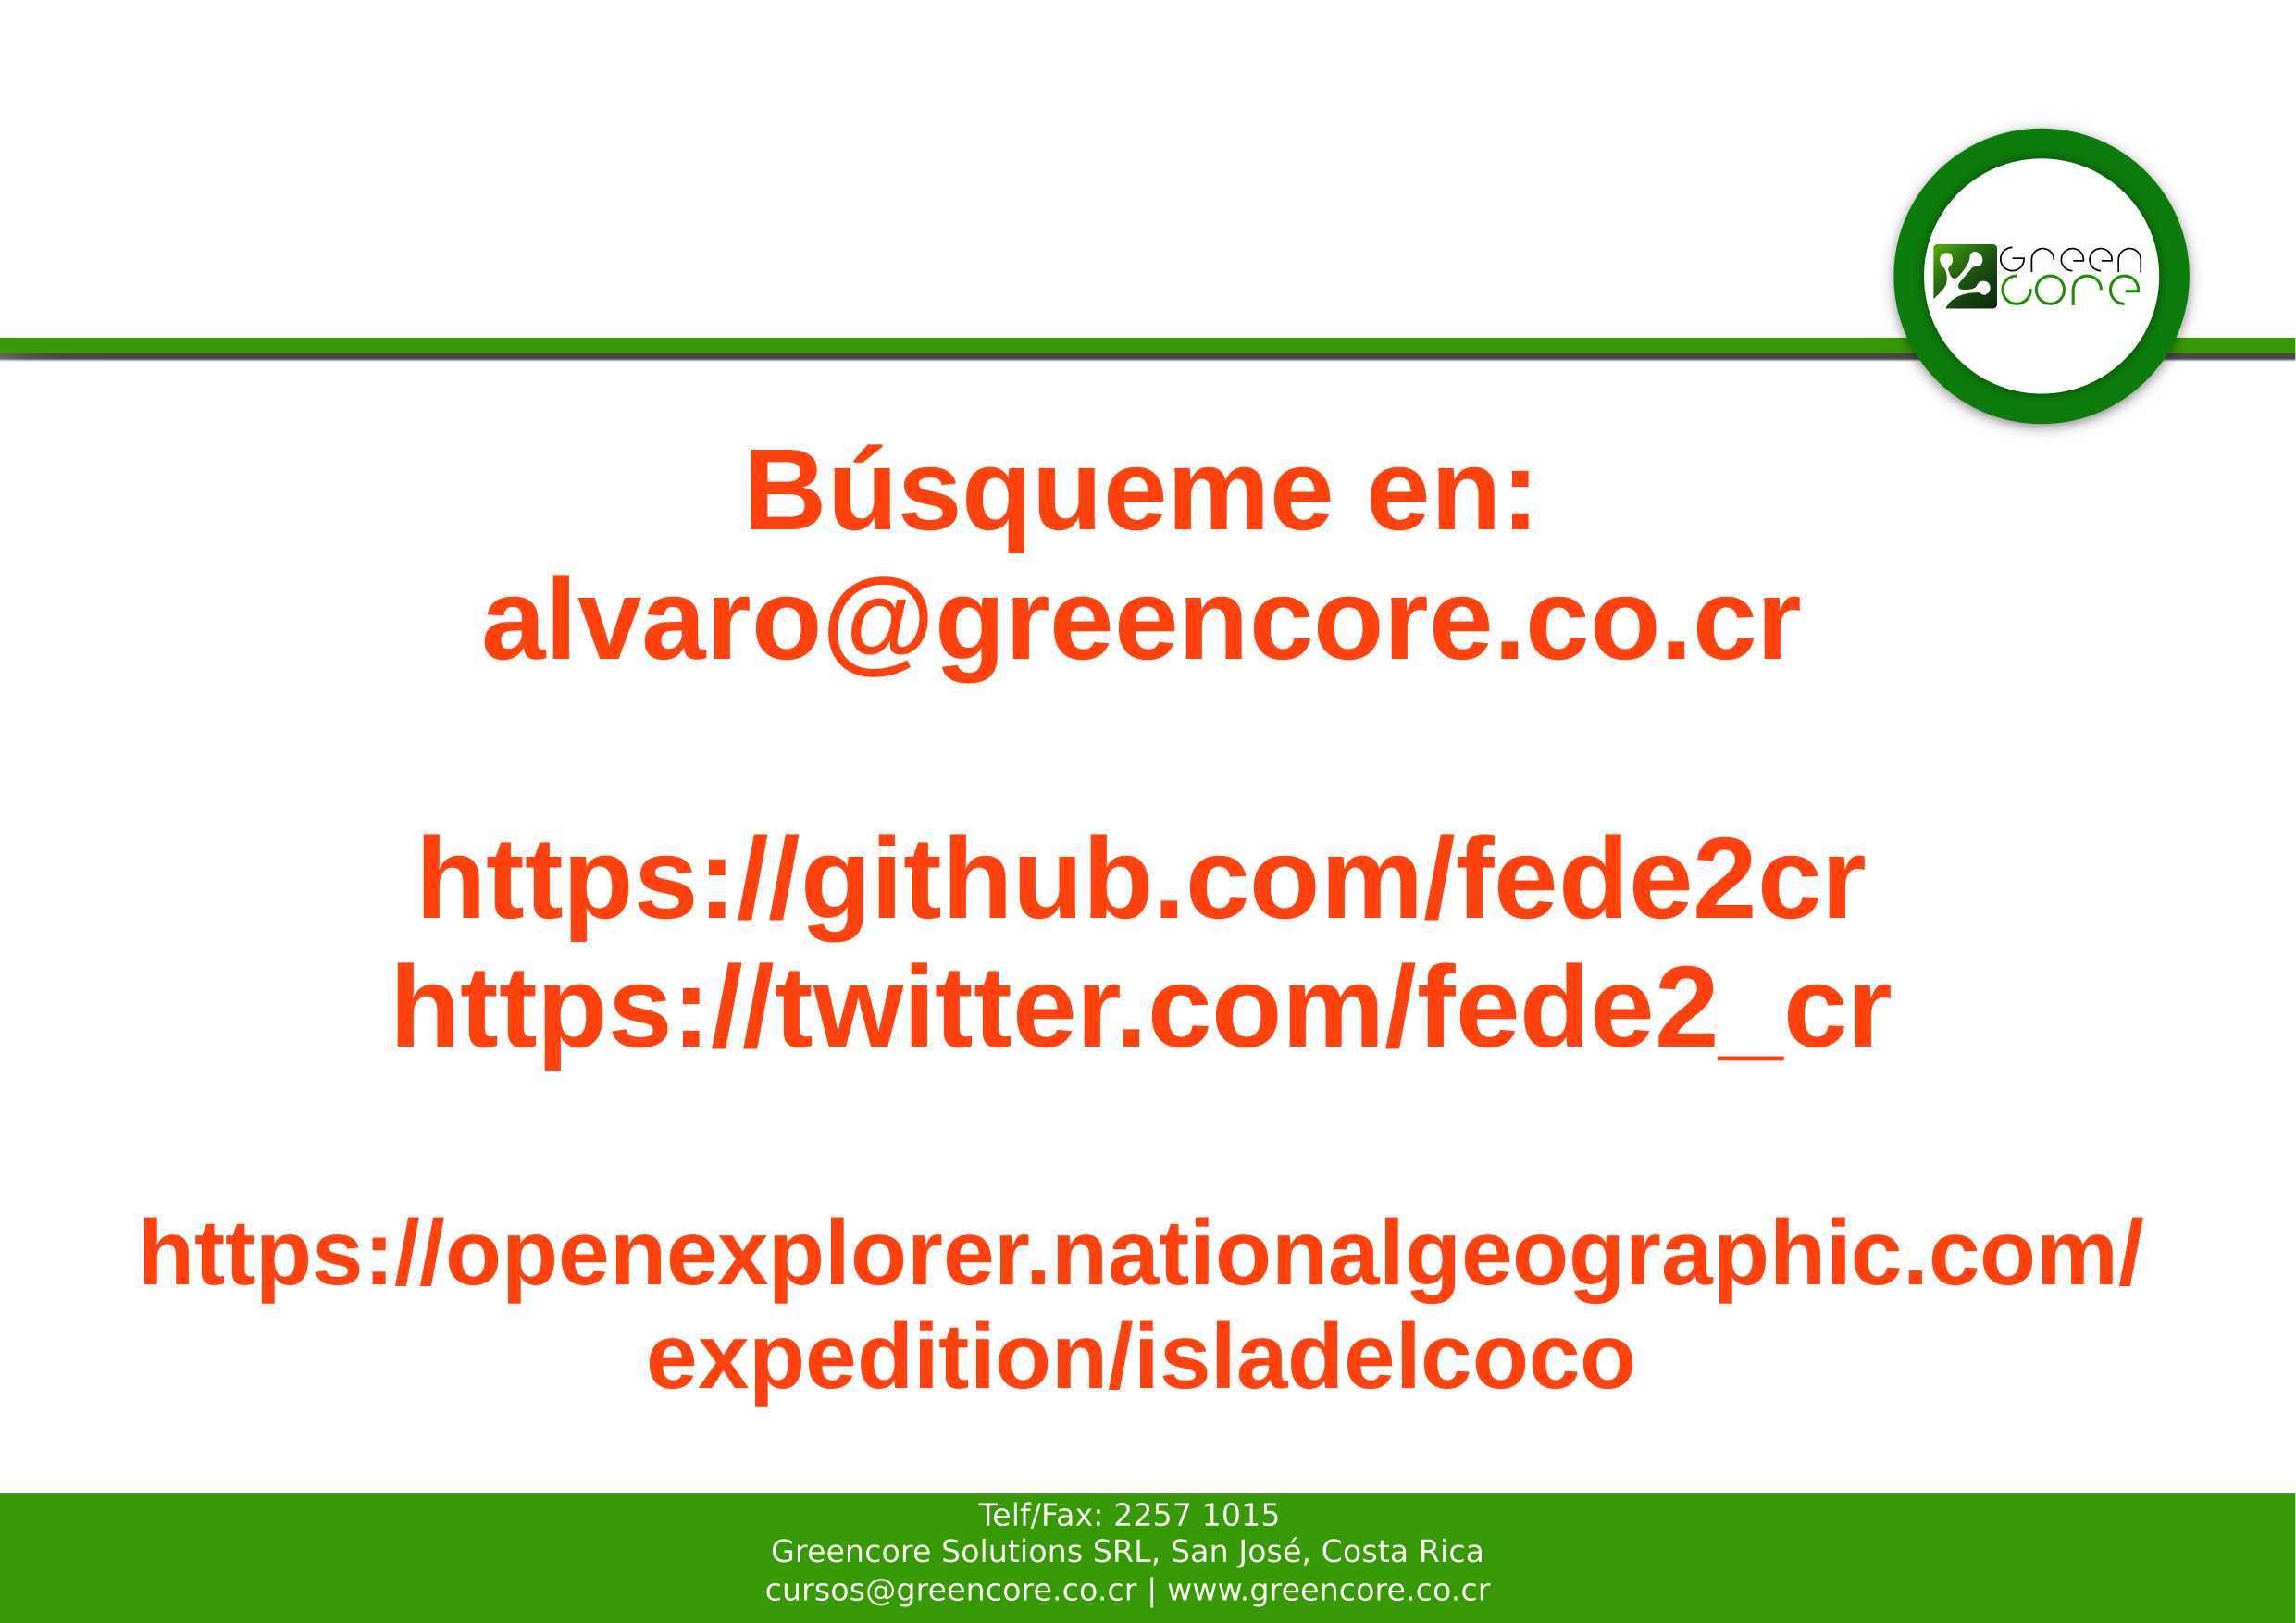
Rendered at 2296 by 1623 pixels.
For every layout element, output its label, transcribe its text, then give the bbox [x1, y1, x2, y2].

subtitle Búsqueme en: alvaro@greencore.co.cr https://github.com/fede2cr https://twitter.com/fede2_cr https://openexplorer.nationalgeographic.com/expedition/isladelcoco [109, 382, 2176, 1451]
picture [0, 0, 2296, 1623]
